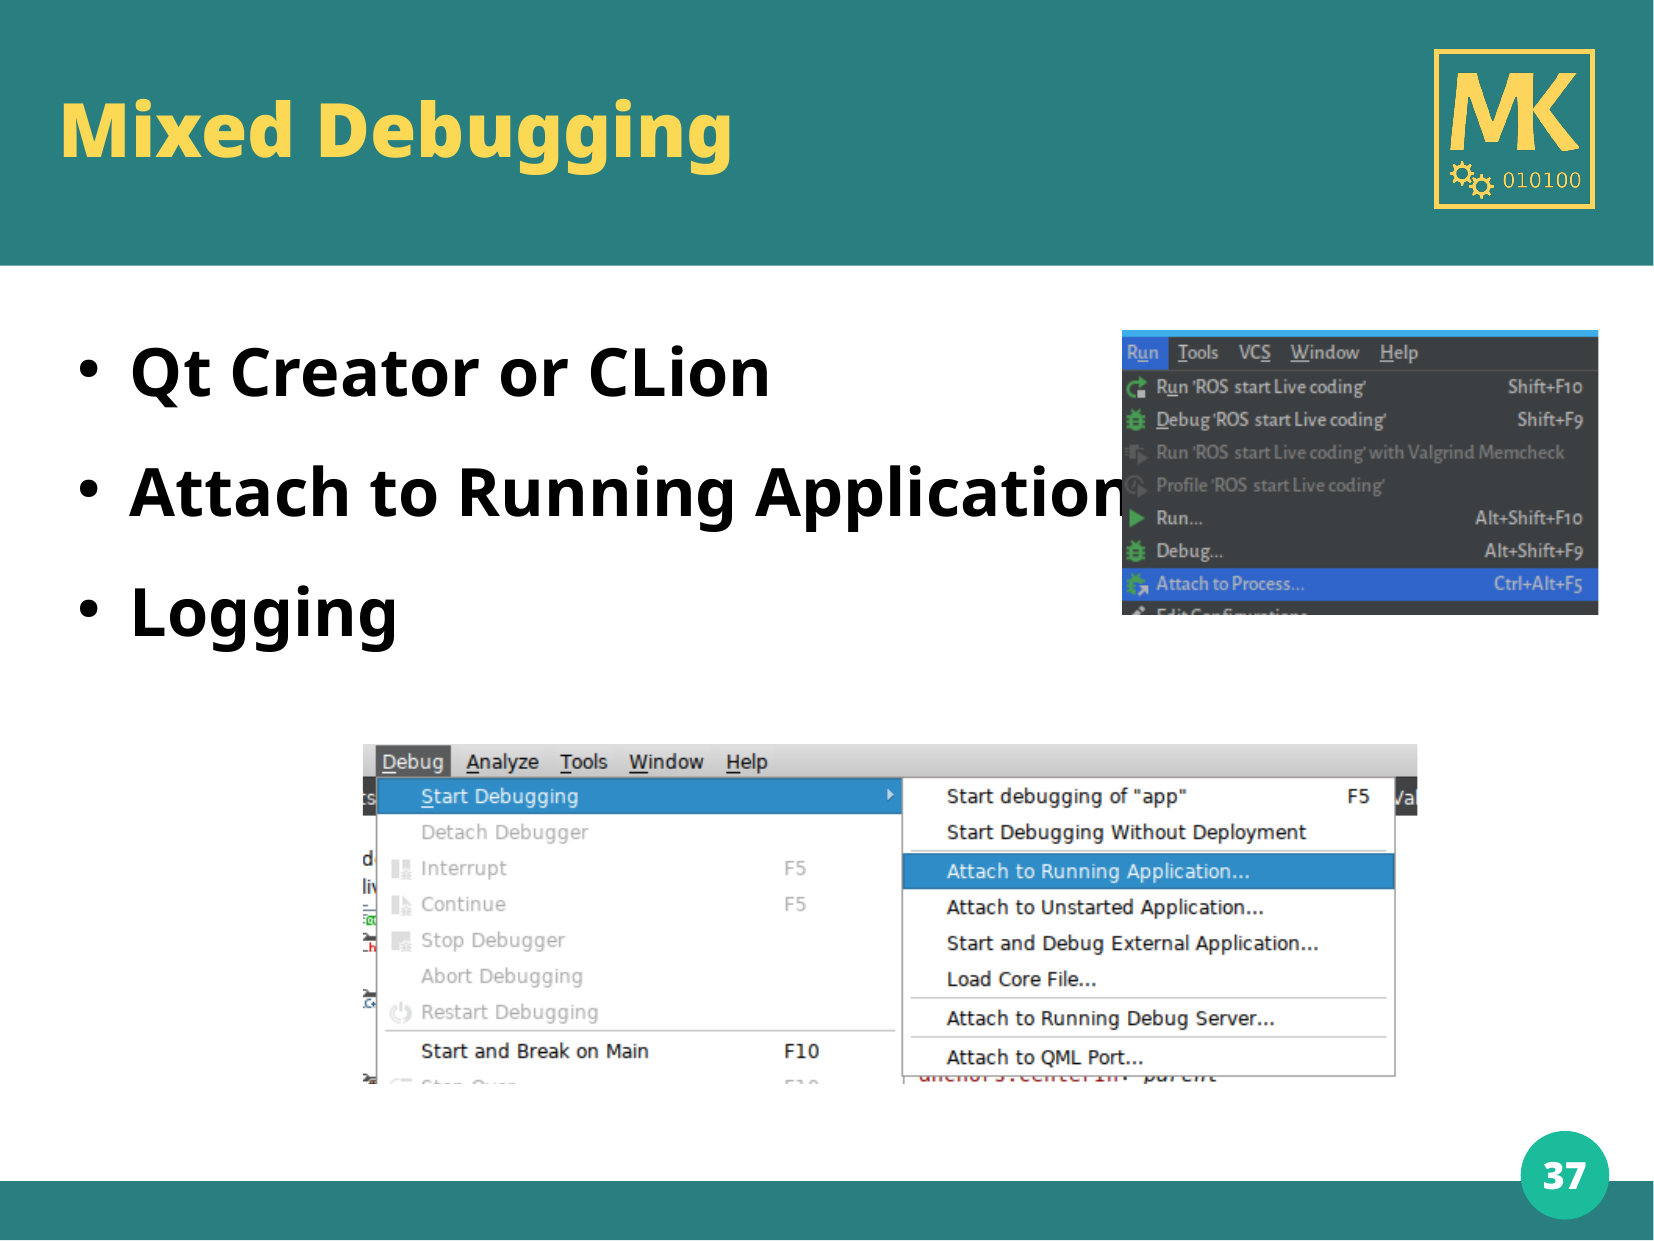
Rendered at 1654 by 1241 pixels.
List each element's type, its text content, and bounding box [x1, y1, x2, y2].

picture [1122, 330, 1599, 615]
list Qt Creator or CLion Attach to Running Application Logging [59, 324, 1595, 1152]
title Mixed Debugging [59, 49, 1595, 207]
picture [362, 744, 1418, 1084]
